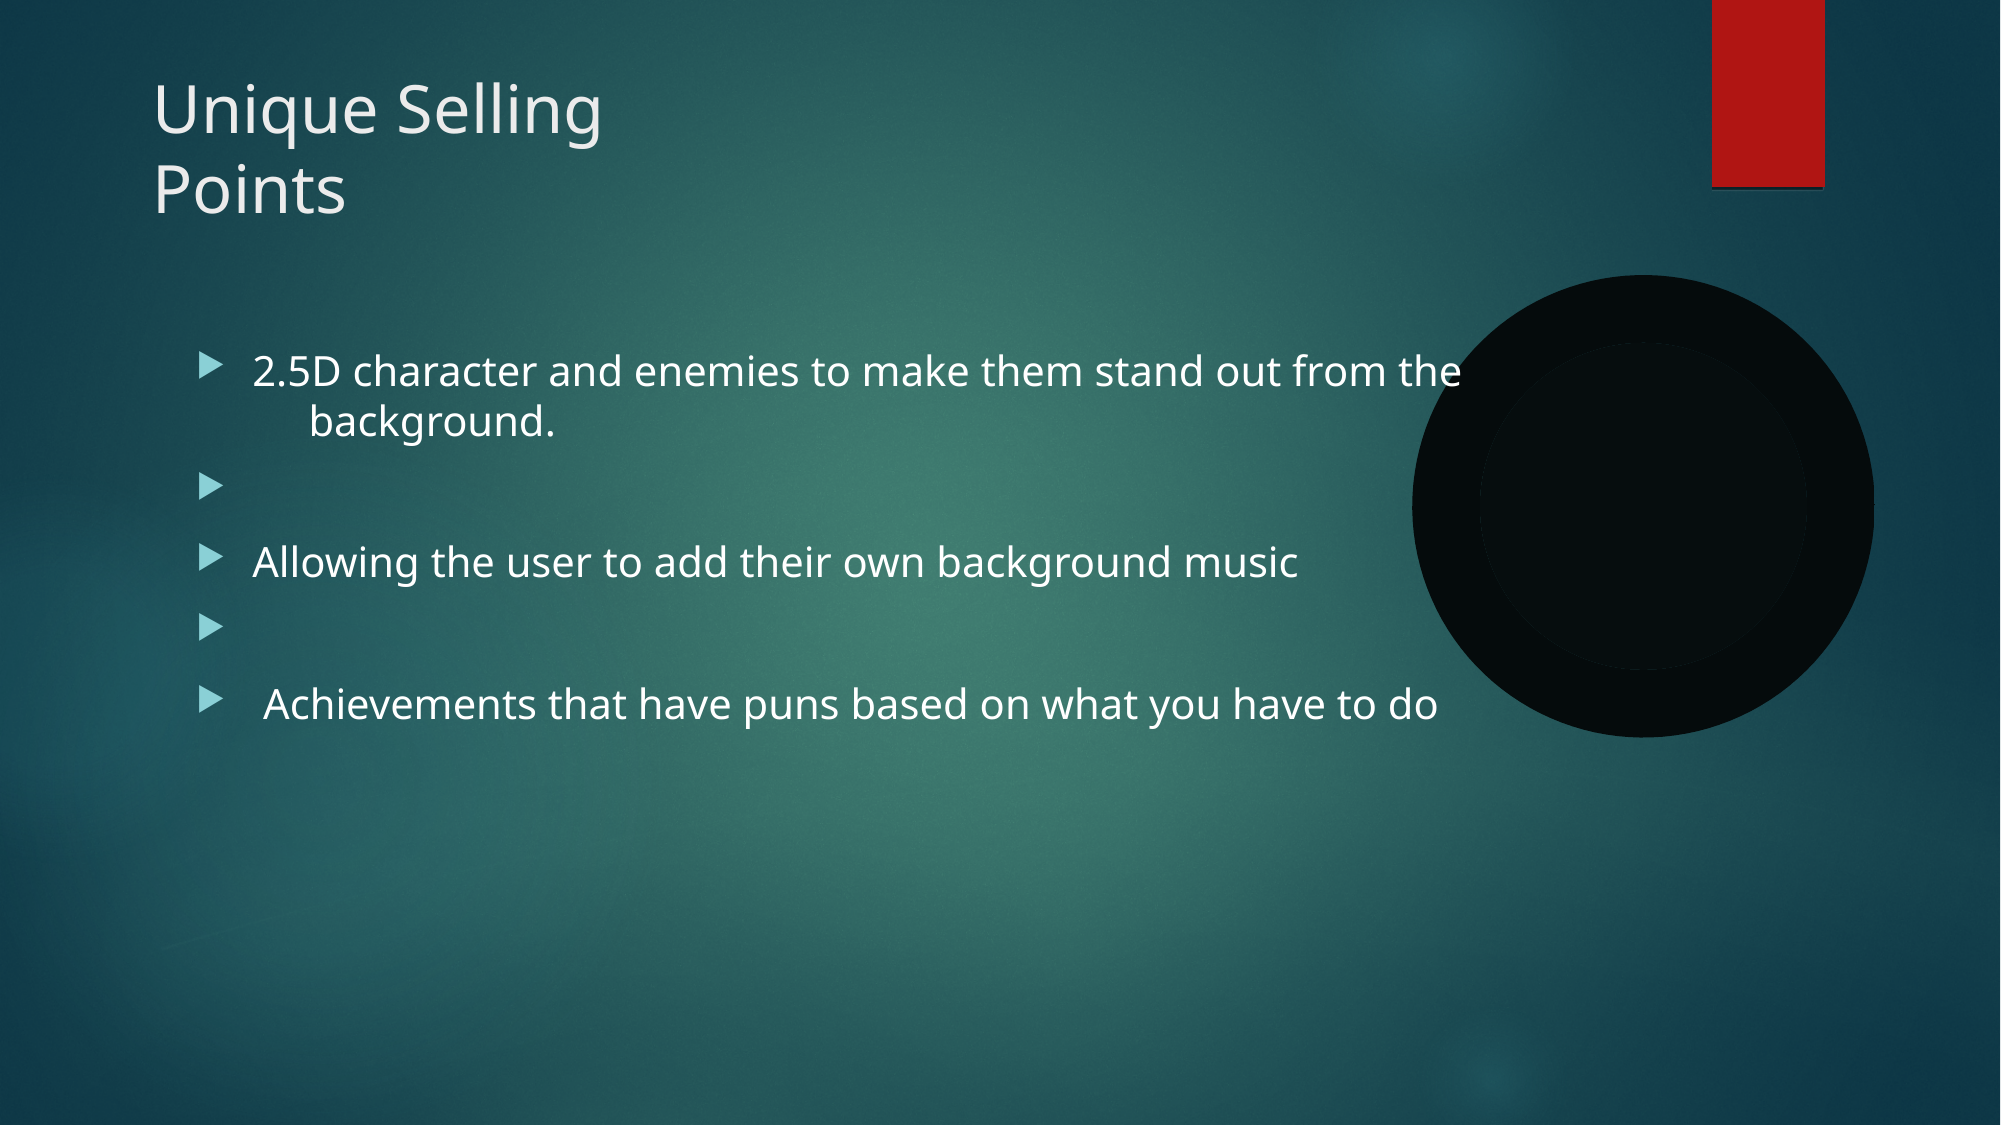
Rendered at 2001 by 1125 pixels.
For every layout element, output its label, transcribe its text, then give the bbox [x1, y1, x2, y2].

list 2.5D character and enemies to make them stand out from the background. Allowing the user to add their own background music Achievements that have puns based on what you have to do [181, 336, 1649, 1026]
title Unique Selling Points [137, 59, 733, 204]
